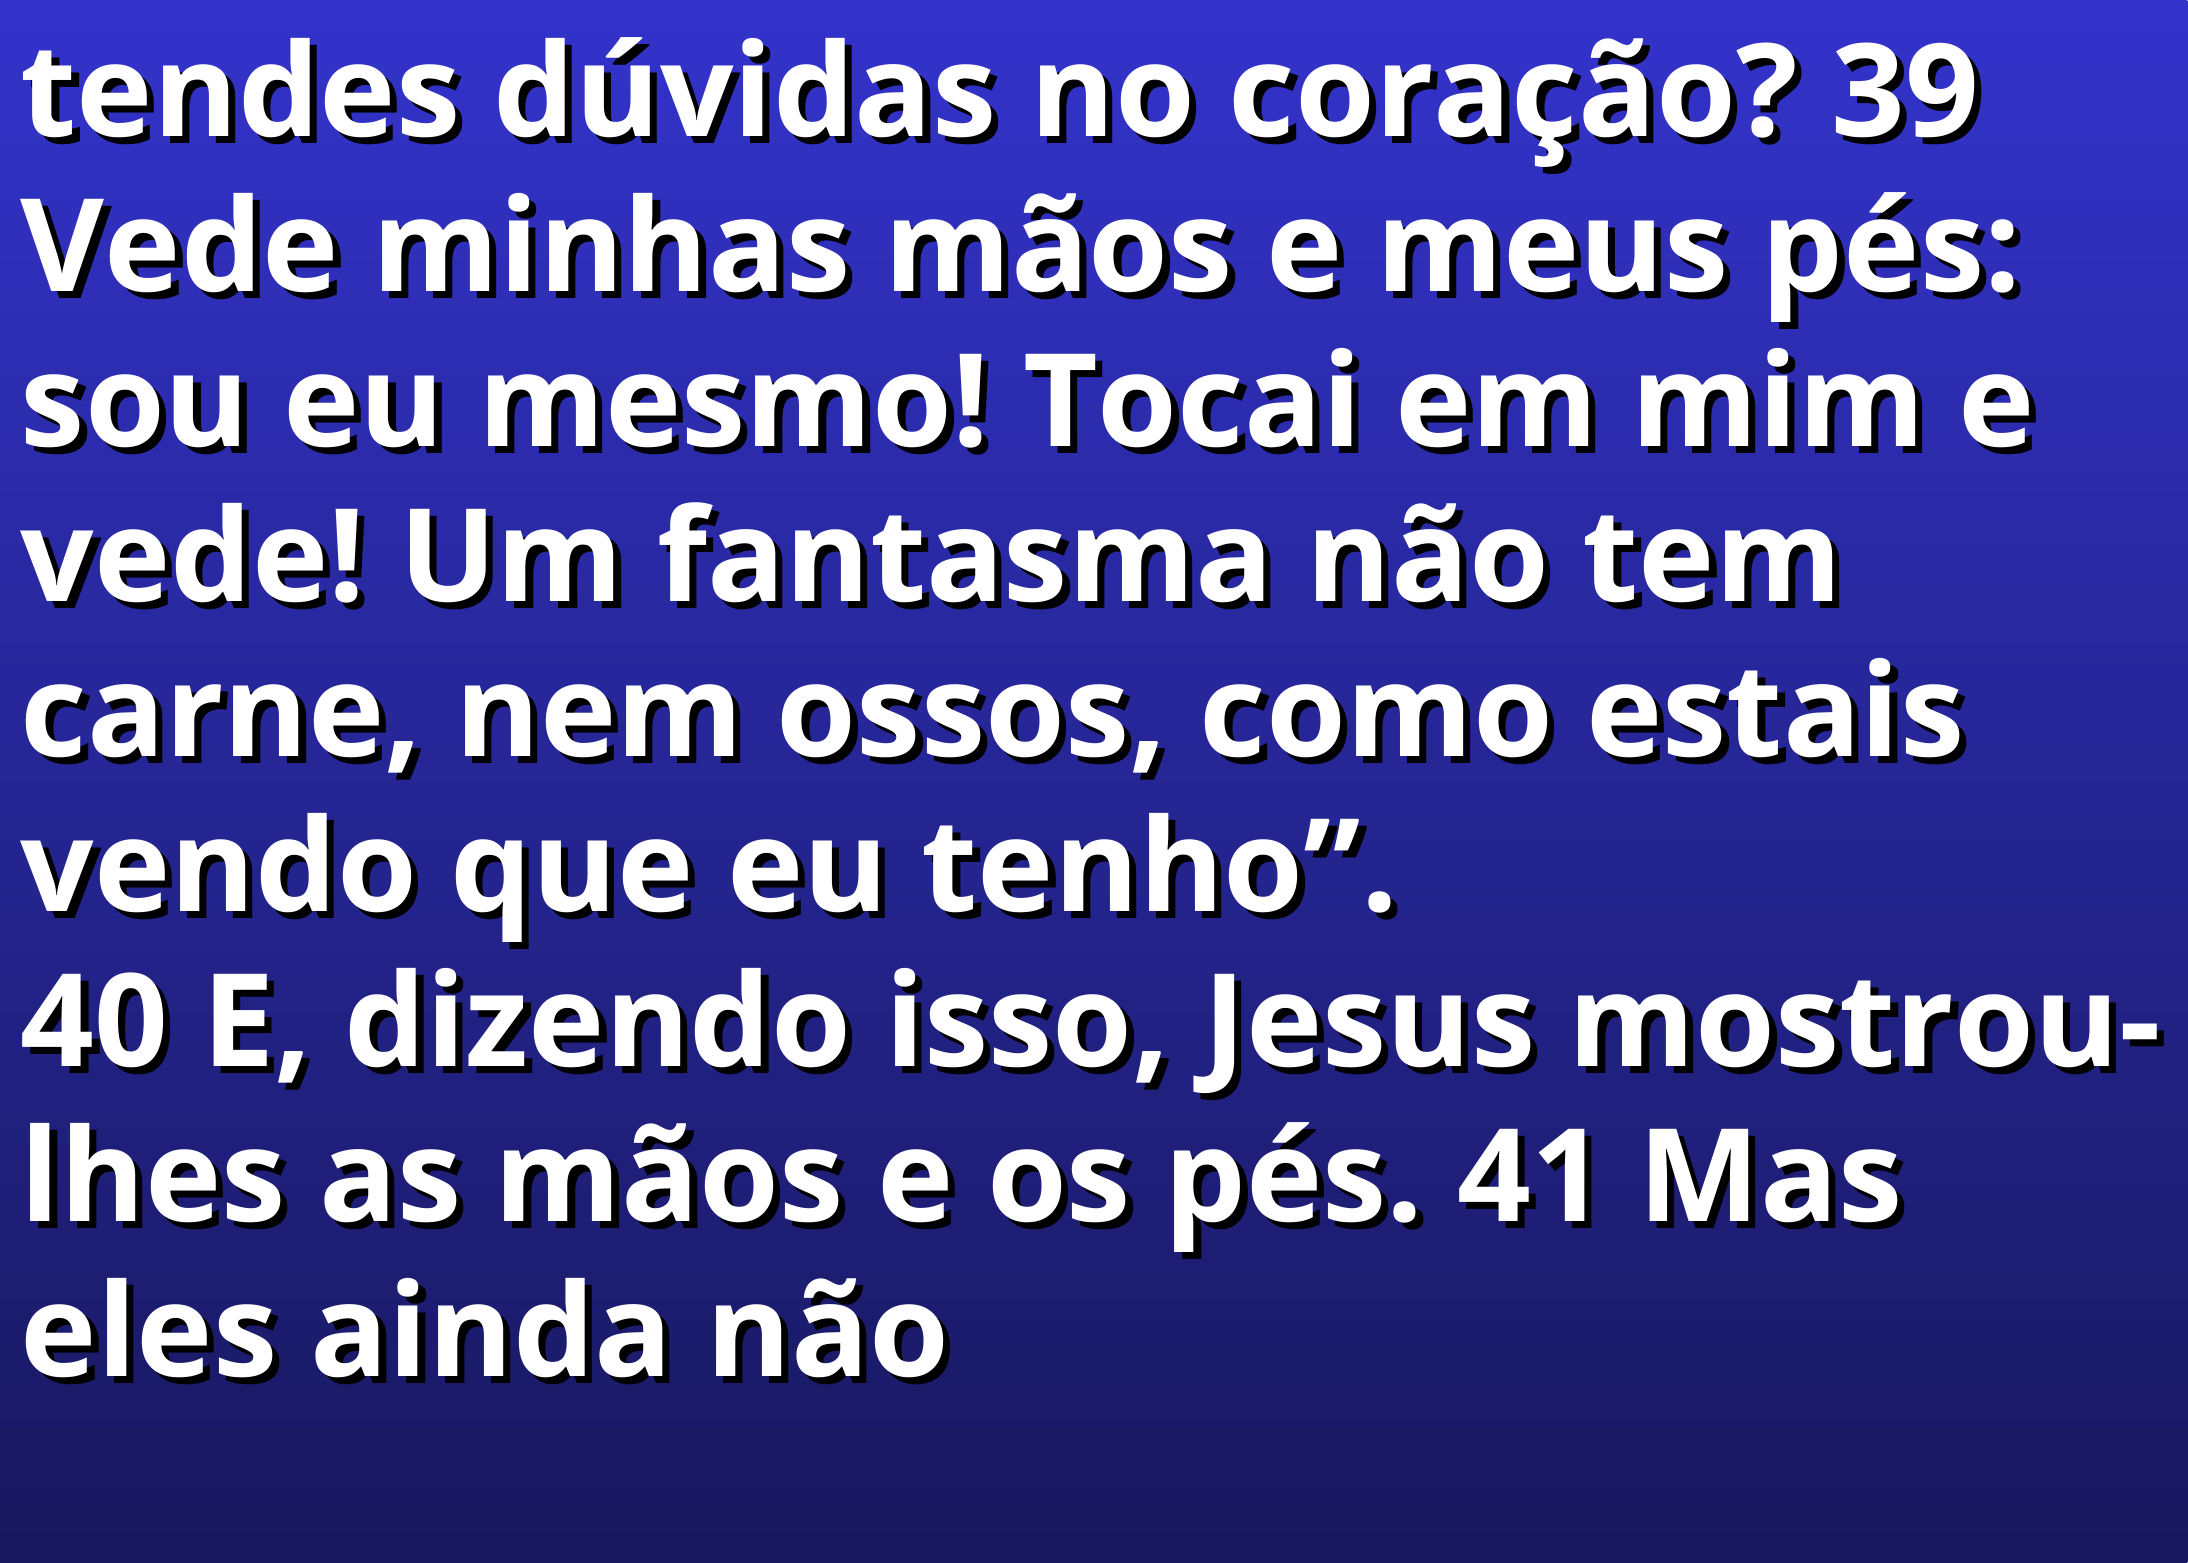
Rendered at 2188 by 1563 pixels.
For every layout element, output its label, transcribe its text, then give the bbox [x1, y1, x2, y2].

text_box tendes dúvidas no coração? 39 Vede minhas mãos e meus pés: sou eu mesmo! Tocai em mim e vede! Um fantasma não tem carne, nem ossos, como estais vendo que eu tenho”. 40 E, dizendo isso, Jesus mostrou-lhes as mãos e os pés. 41 Mas eles ainda não [5, 0, 2188, 1563]
